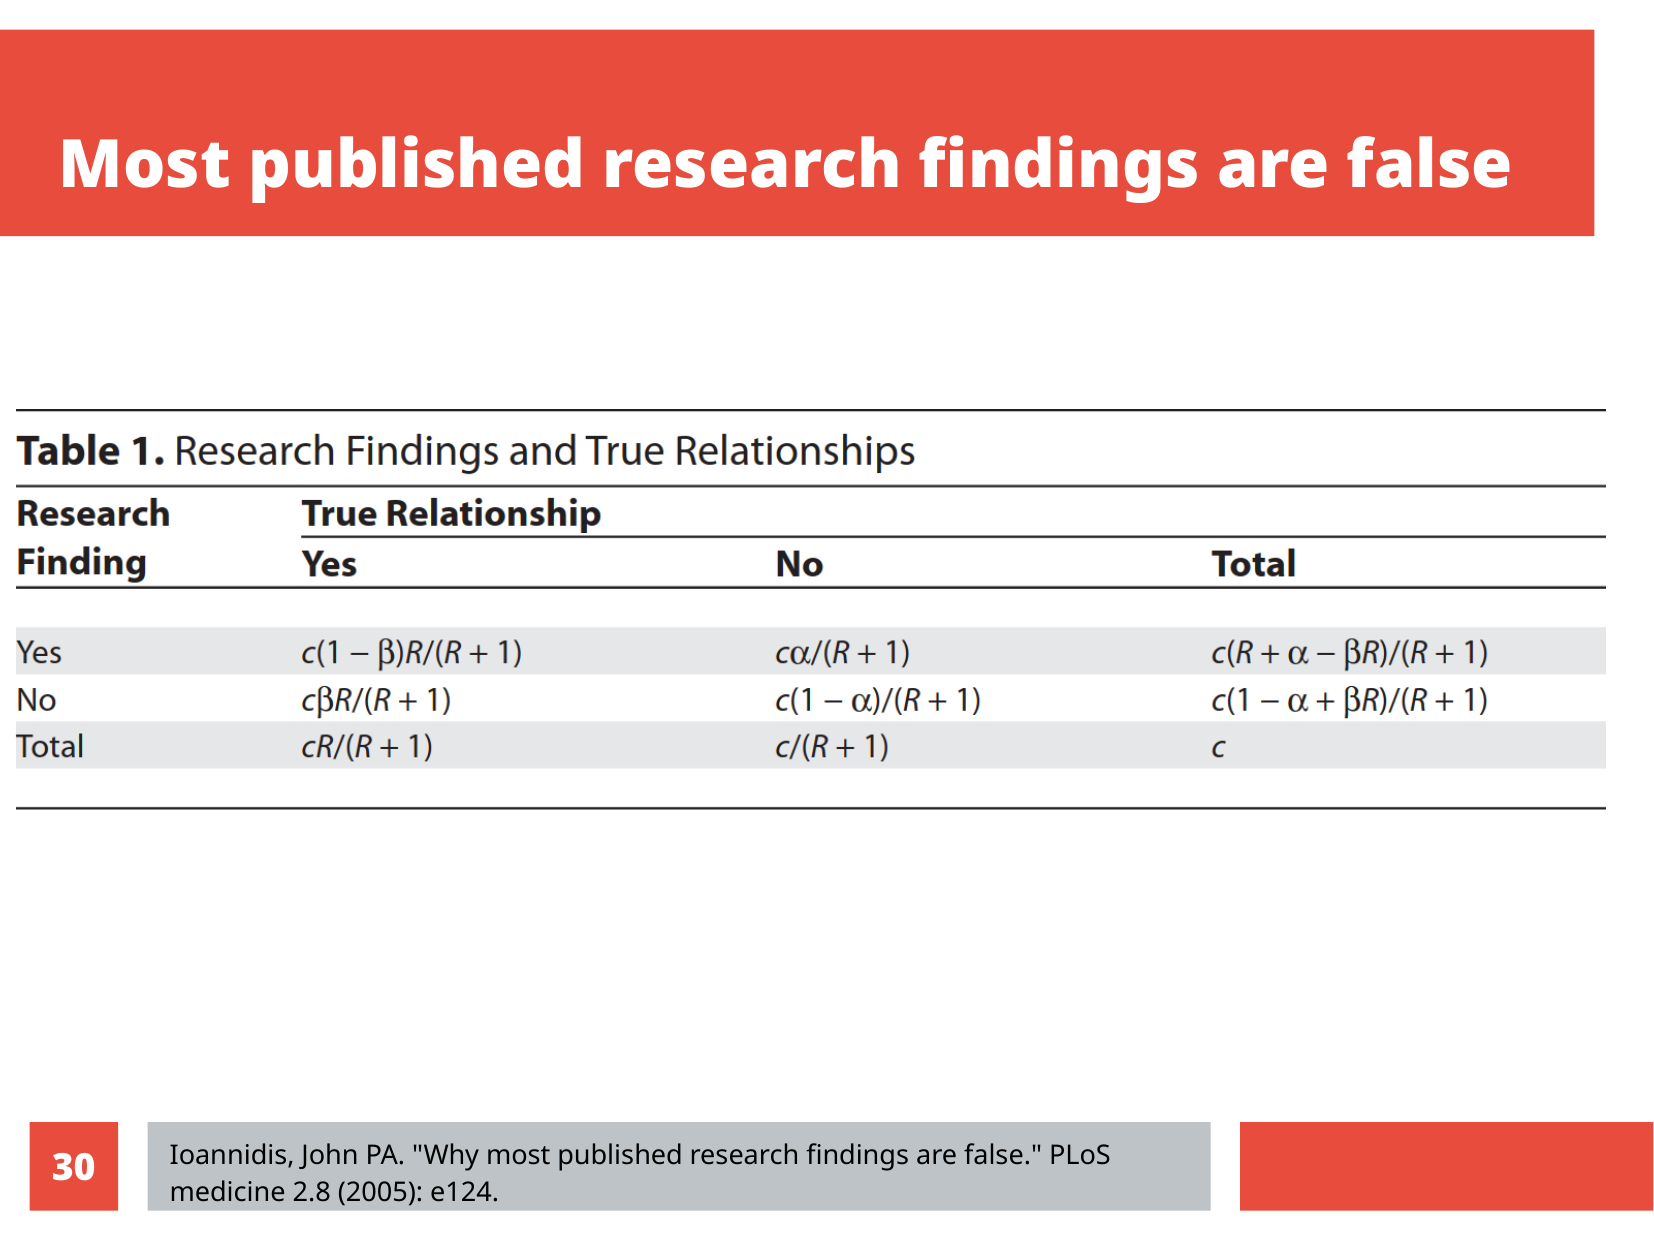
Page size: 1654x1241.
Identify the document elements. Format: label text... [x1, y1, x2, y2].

text_box Ioannidis, John PA. "Why most published research findings are false." PLoS medicine 2.8 (2005): e124. [154, 1128, 1186, 1206]
picture [15, 409, 1606, 811]
title Most published research findings are false [59, 59, 1595, 207]
